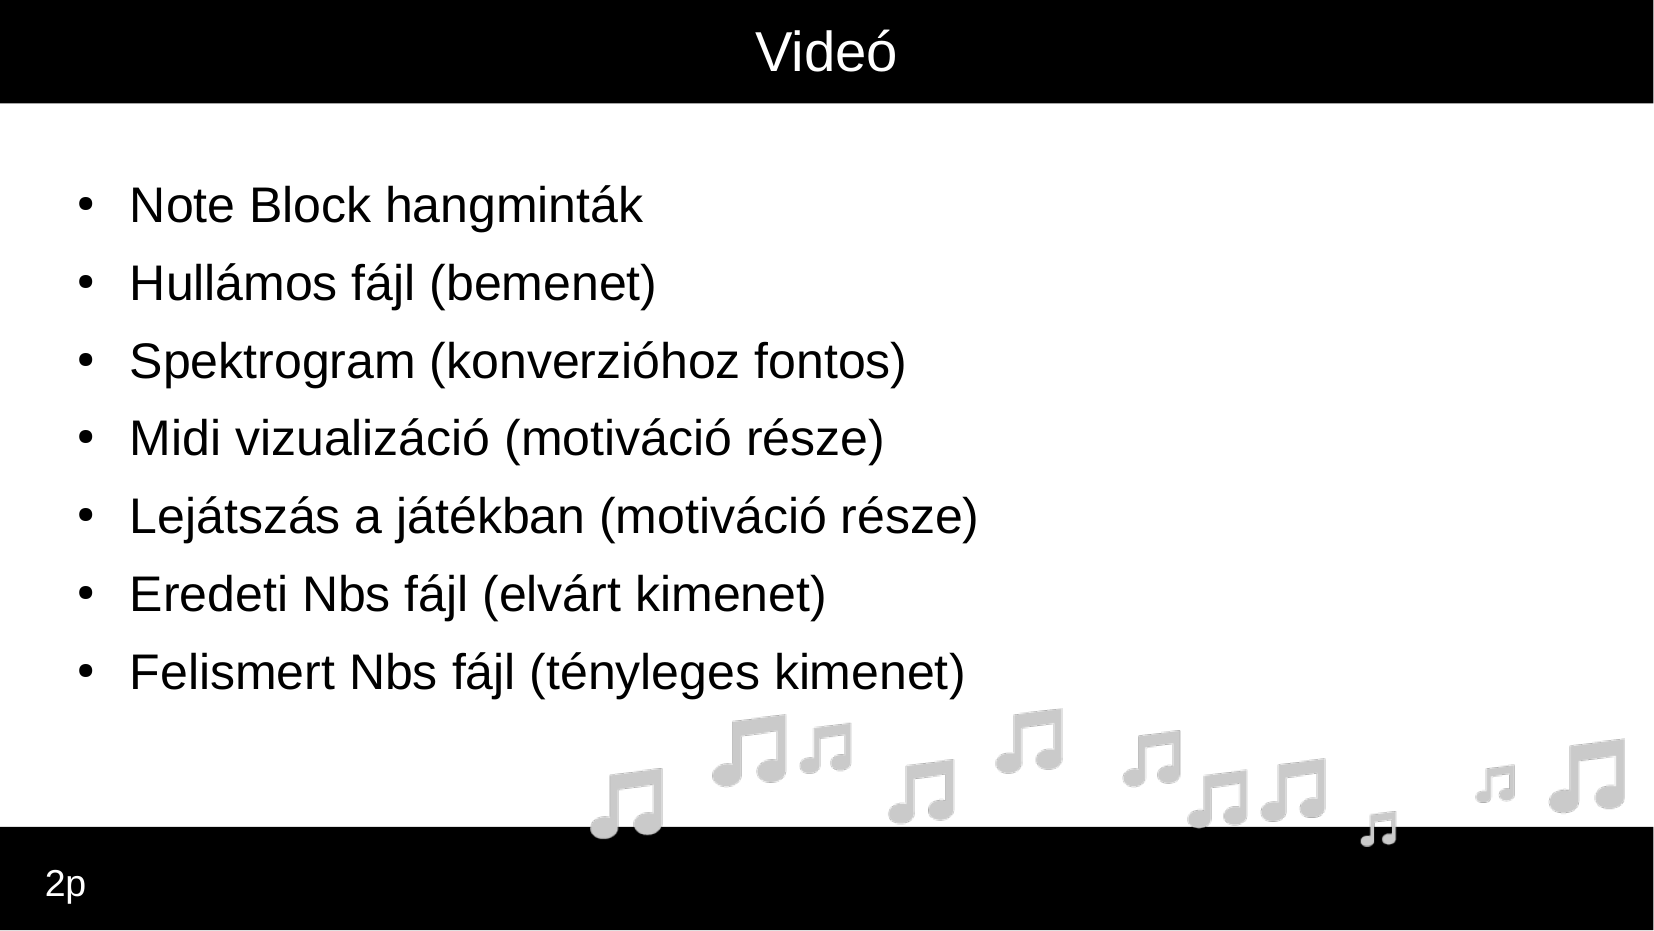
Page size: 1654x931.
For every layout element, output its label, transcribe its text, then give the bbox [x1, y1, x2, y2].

title Videó [59, 6, 1595, 98]
text_box 2p [30, 855, 106, 912]
list Note Block hangminták Hullámos fájl (bemenet) Spektrogram (konverzióhoz fontos) Midi vizualizáció (motiváció része) Lejátszás a játékban (motiváció része) Eredeti Nbs fájl (elvárt kimenet) Felismert Nbs fájl (tényleges kimenet) [59, 177, 1595, 768]
